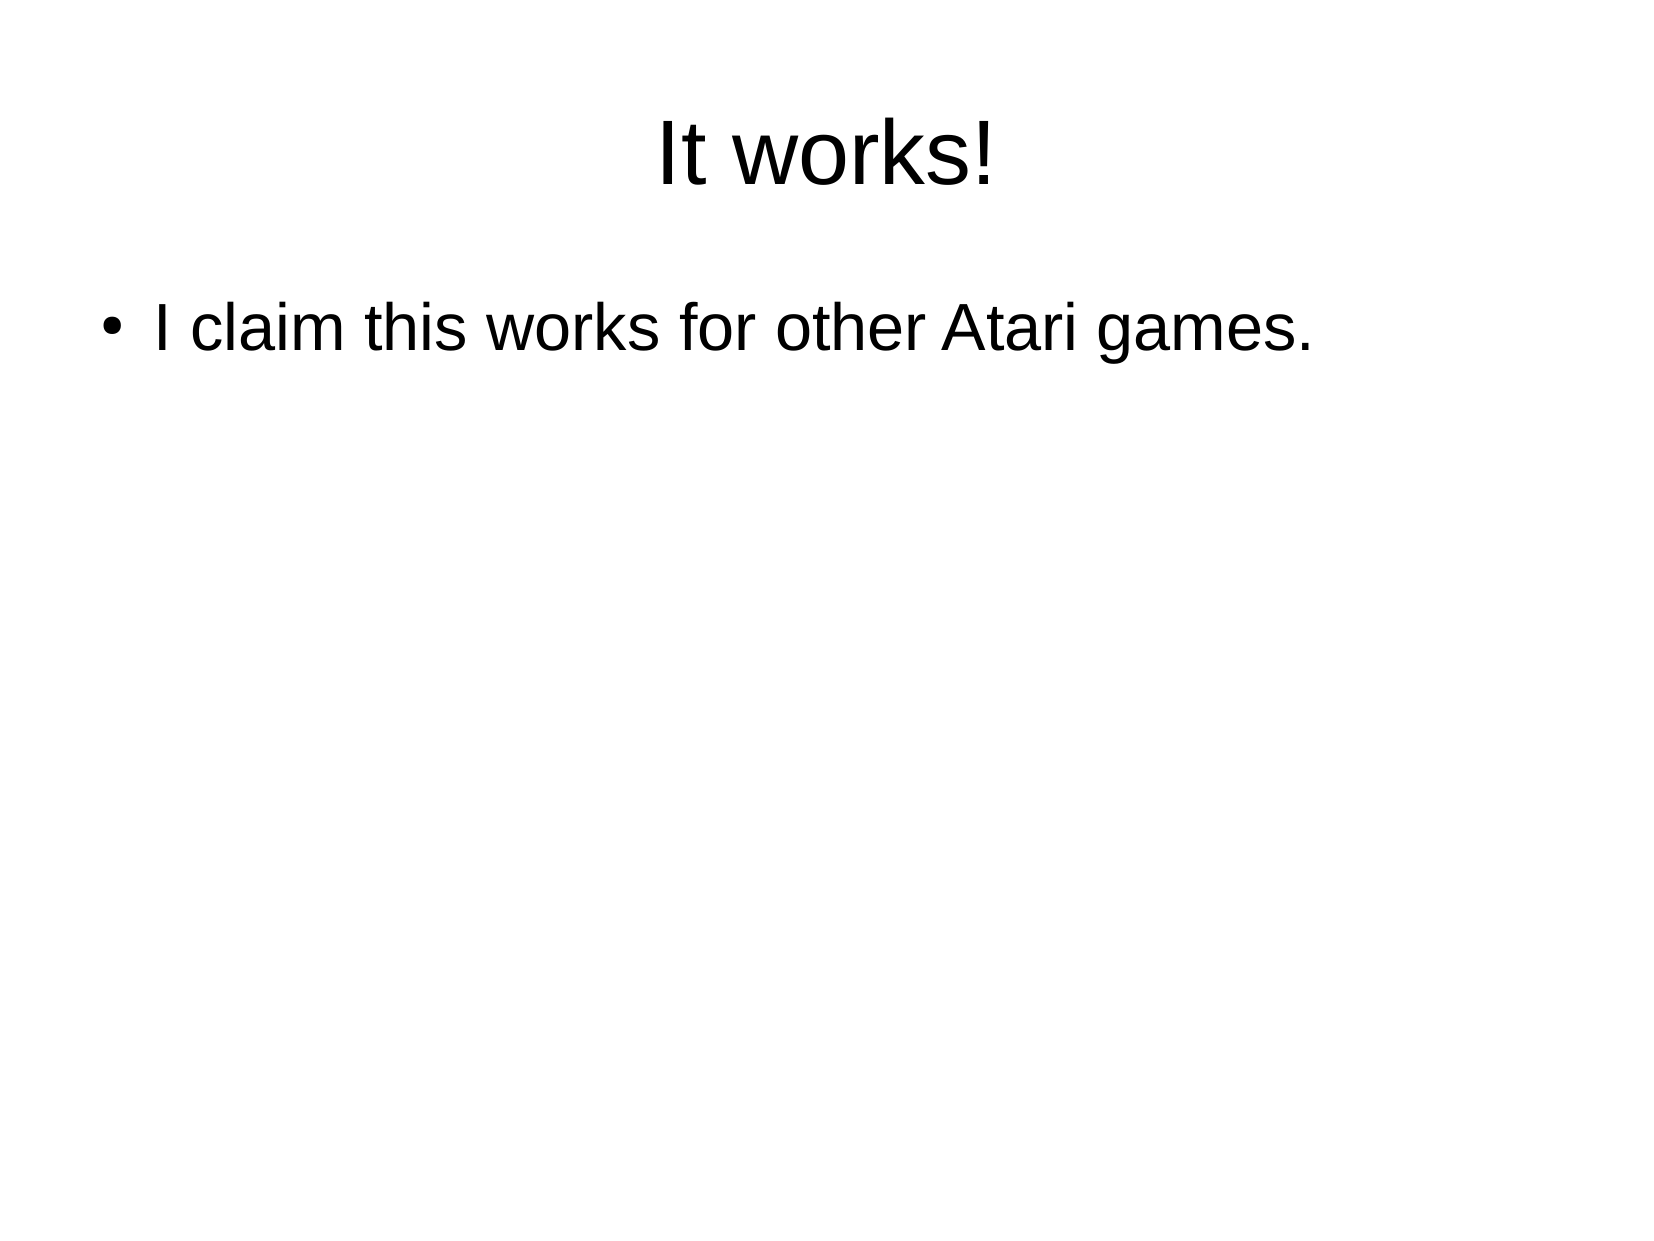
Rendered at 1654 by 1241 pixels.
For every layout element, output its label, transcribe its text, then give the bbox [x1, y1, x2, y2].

title It works! [82, 49, 1571, 257]
list I claim this works for other Atari games. [82, 290, 1571, 1010]
